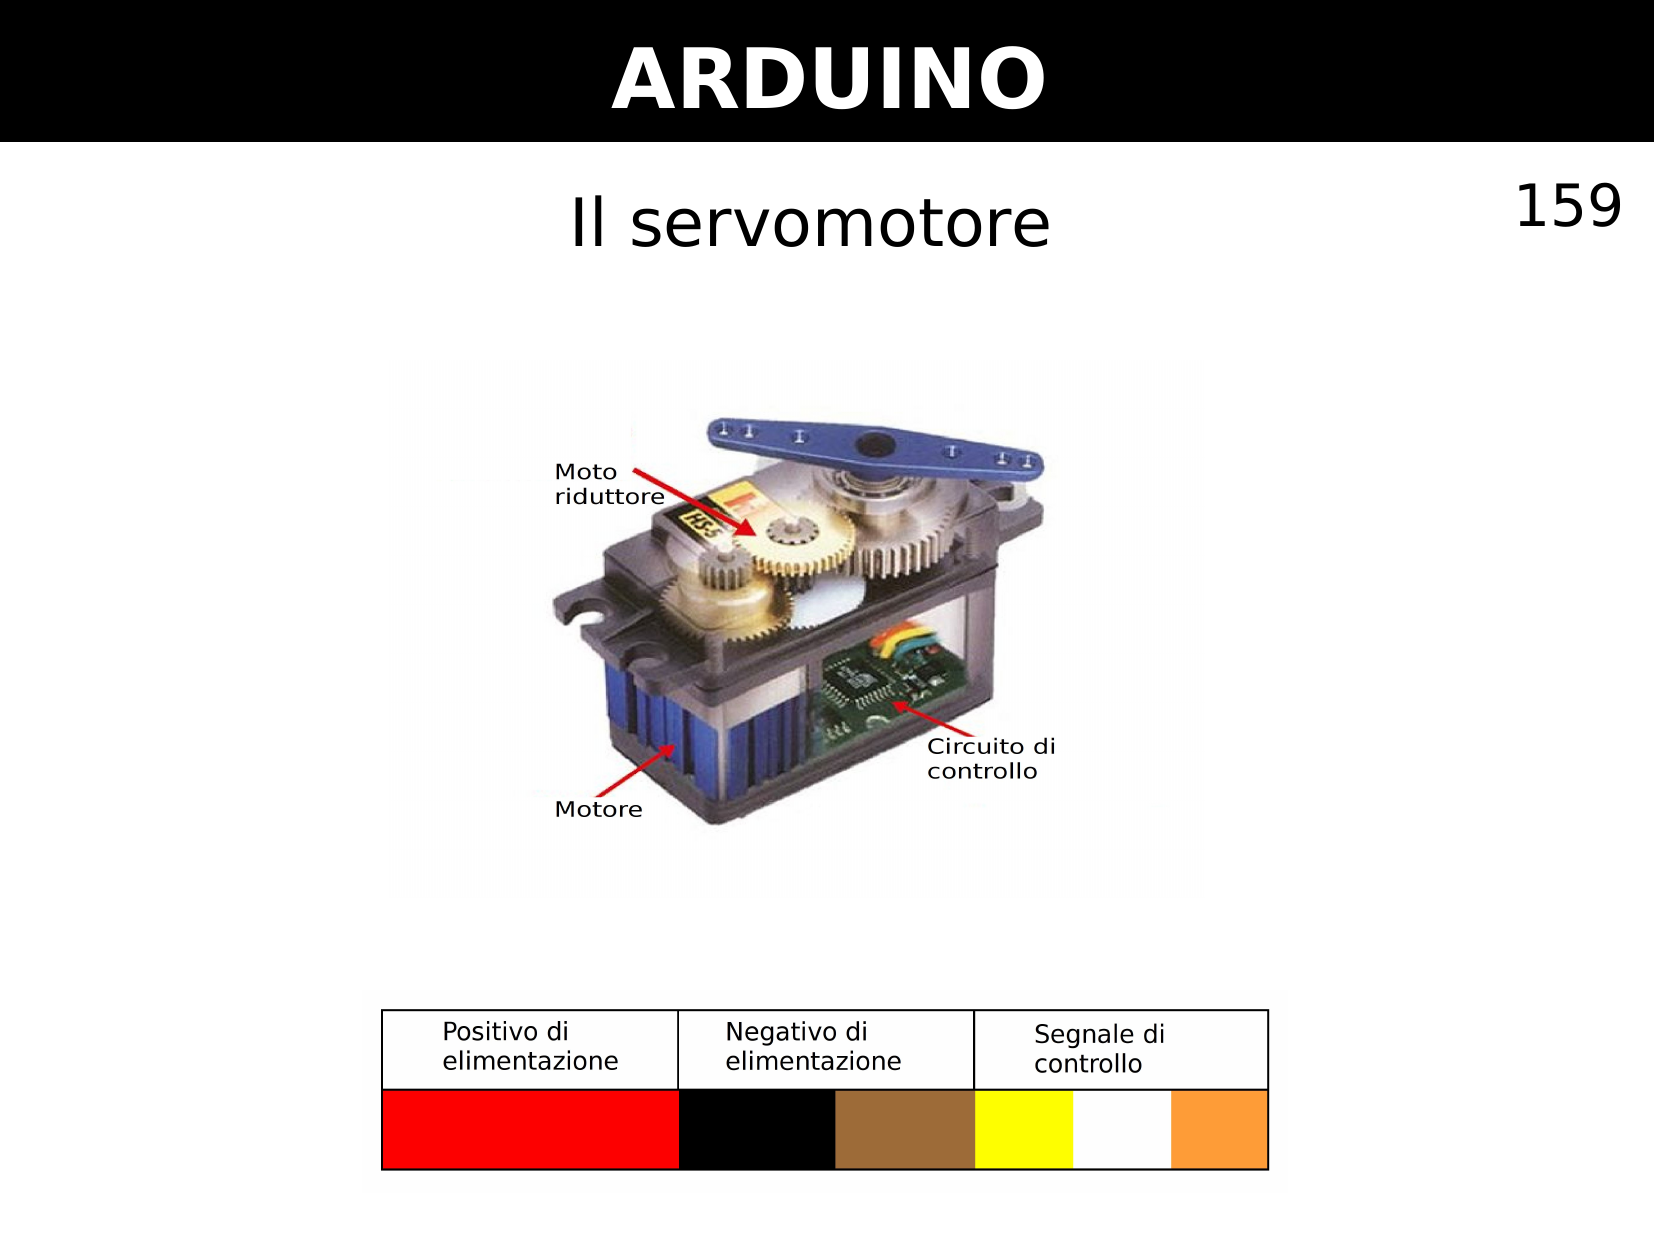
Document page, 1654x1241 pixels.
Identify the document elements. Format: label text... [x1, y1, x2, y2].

text_box [0, 0, 1654, 142]
picture [362, 990, 1288, 1193]
text_box ARDUINO [596, 23, 1063, 136]
text_box Il servomotore [555, 177, 1072, 270]
picture [389, 360, 1205, 898]
text_box 159 [1498, 165, 1640, 249]
